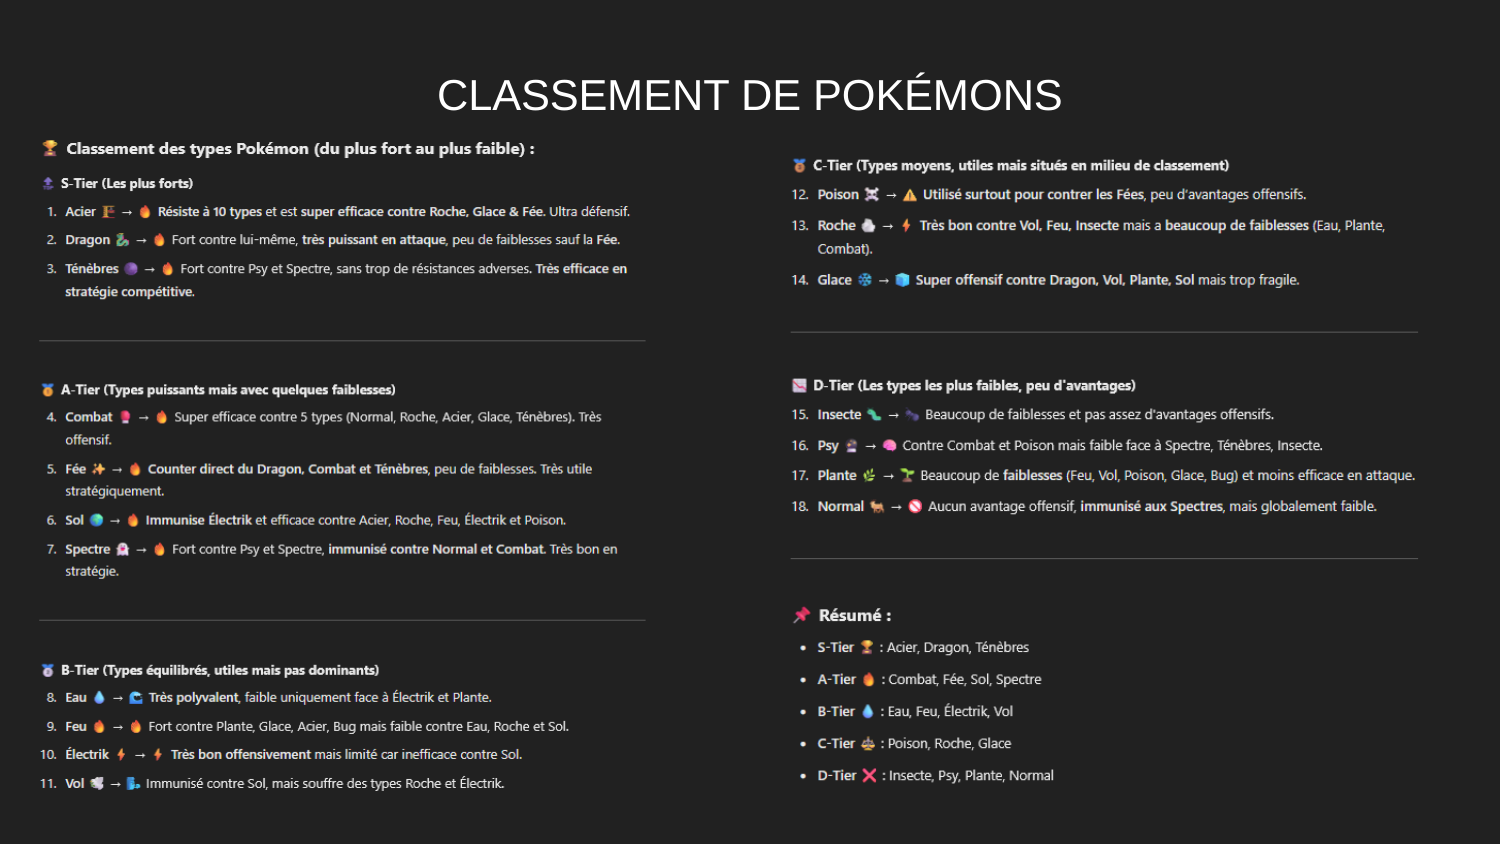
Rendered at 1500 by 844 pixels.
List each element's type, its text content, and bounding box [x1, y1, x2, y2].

title CLASSEMENT DE POKÉMONS [51, 38, 1449, 134]
picture [32, 133, 658, 804]
picture [764, 133, 1432, 792]
